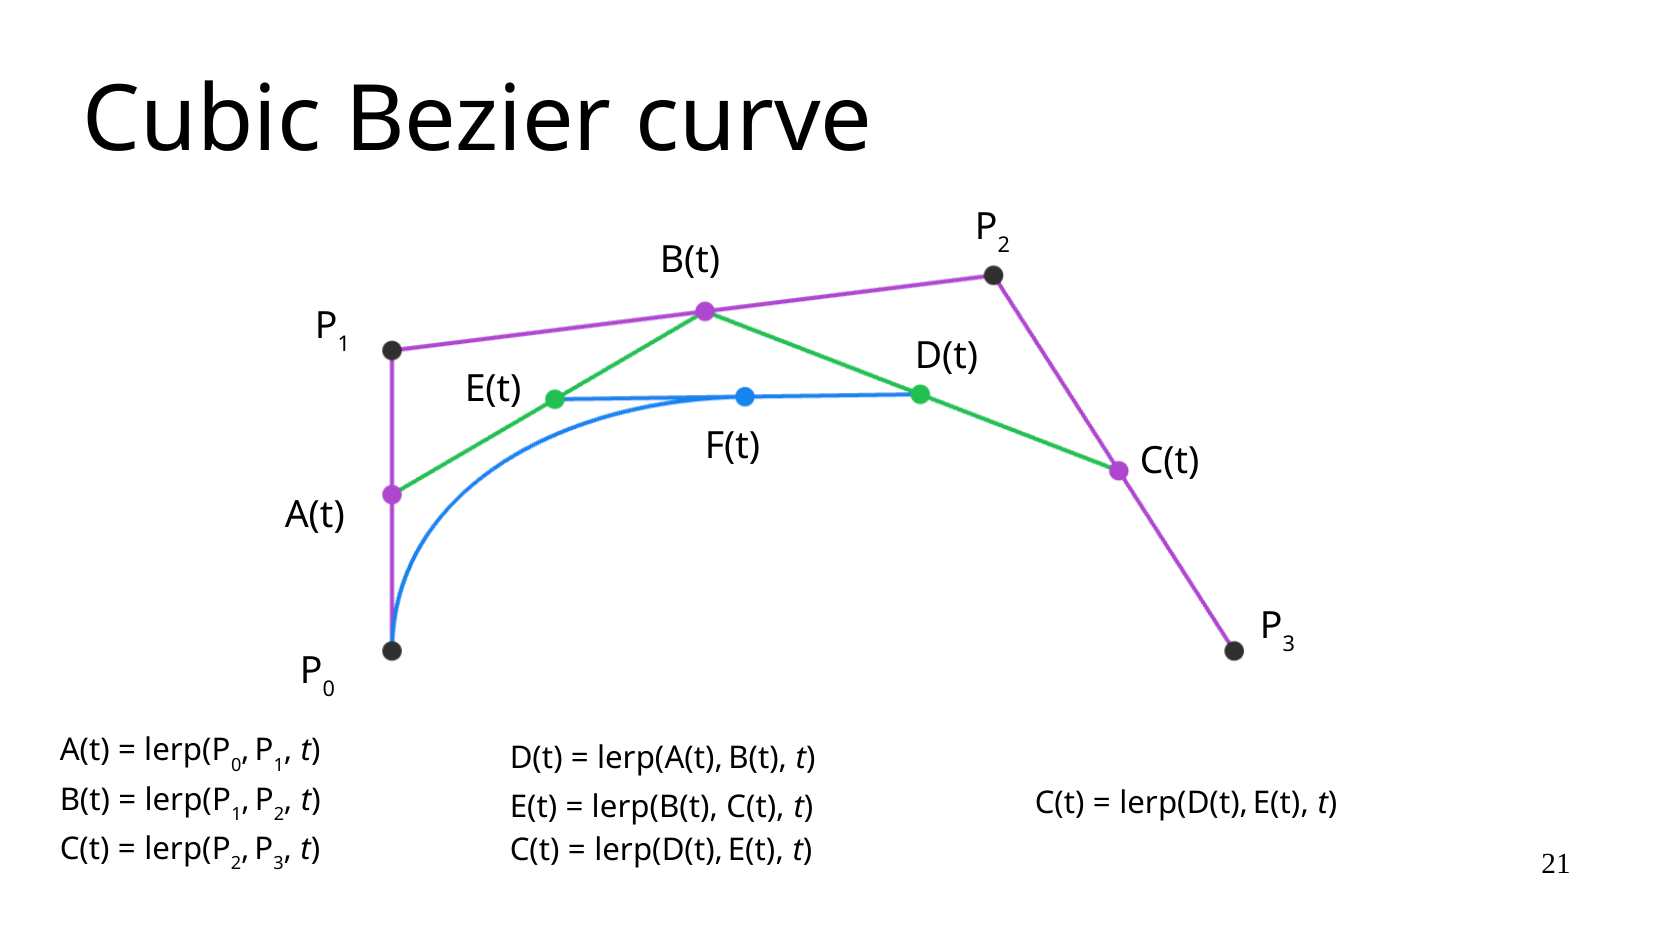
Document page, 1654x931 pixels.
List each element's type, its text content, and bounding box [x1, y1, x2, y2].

text_box P1 [300, 291, 421, 391]
text_box A(t) [270, 480, 391, 579]
text_box C(t) [1125, 426, 1246, 526]
text_box C(t) = lerp(D(t), E(t), t) [1020, 772, 1561, 931]
text_box E(t) [450, 353, 571, 453]
text_box D(t) [900, 321, 1021, 421]
text_box D(t) = lerp(A(t), B(t), t) E(t) = lerp(B(t), C(t), t) C(t) = lerp(D(t), E(t), t) [495, 727, 1036, 916]
text_box F(t) [690, 411, 811, 511]
text_box P2 [960, 192, 1081, 292]
picture [329, 256, 1291, 736]
title Cubic Bezier curve [82, 37, 1571, 193]
text_box B(t) [645, 225, 766, 324]
text_box P3 [1245, 591, 1396, 707]
text_box P0 [285, 636, 406, 720]
text_box A(t) = lerp(P0, P1, t) B(t) = lerp(P1, P2, t) C(t) = lerp(P2, P3, t) [45, 720, 466, 869]
